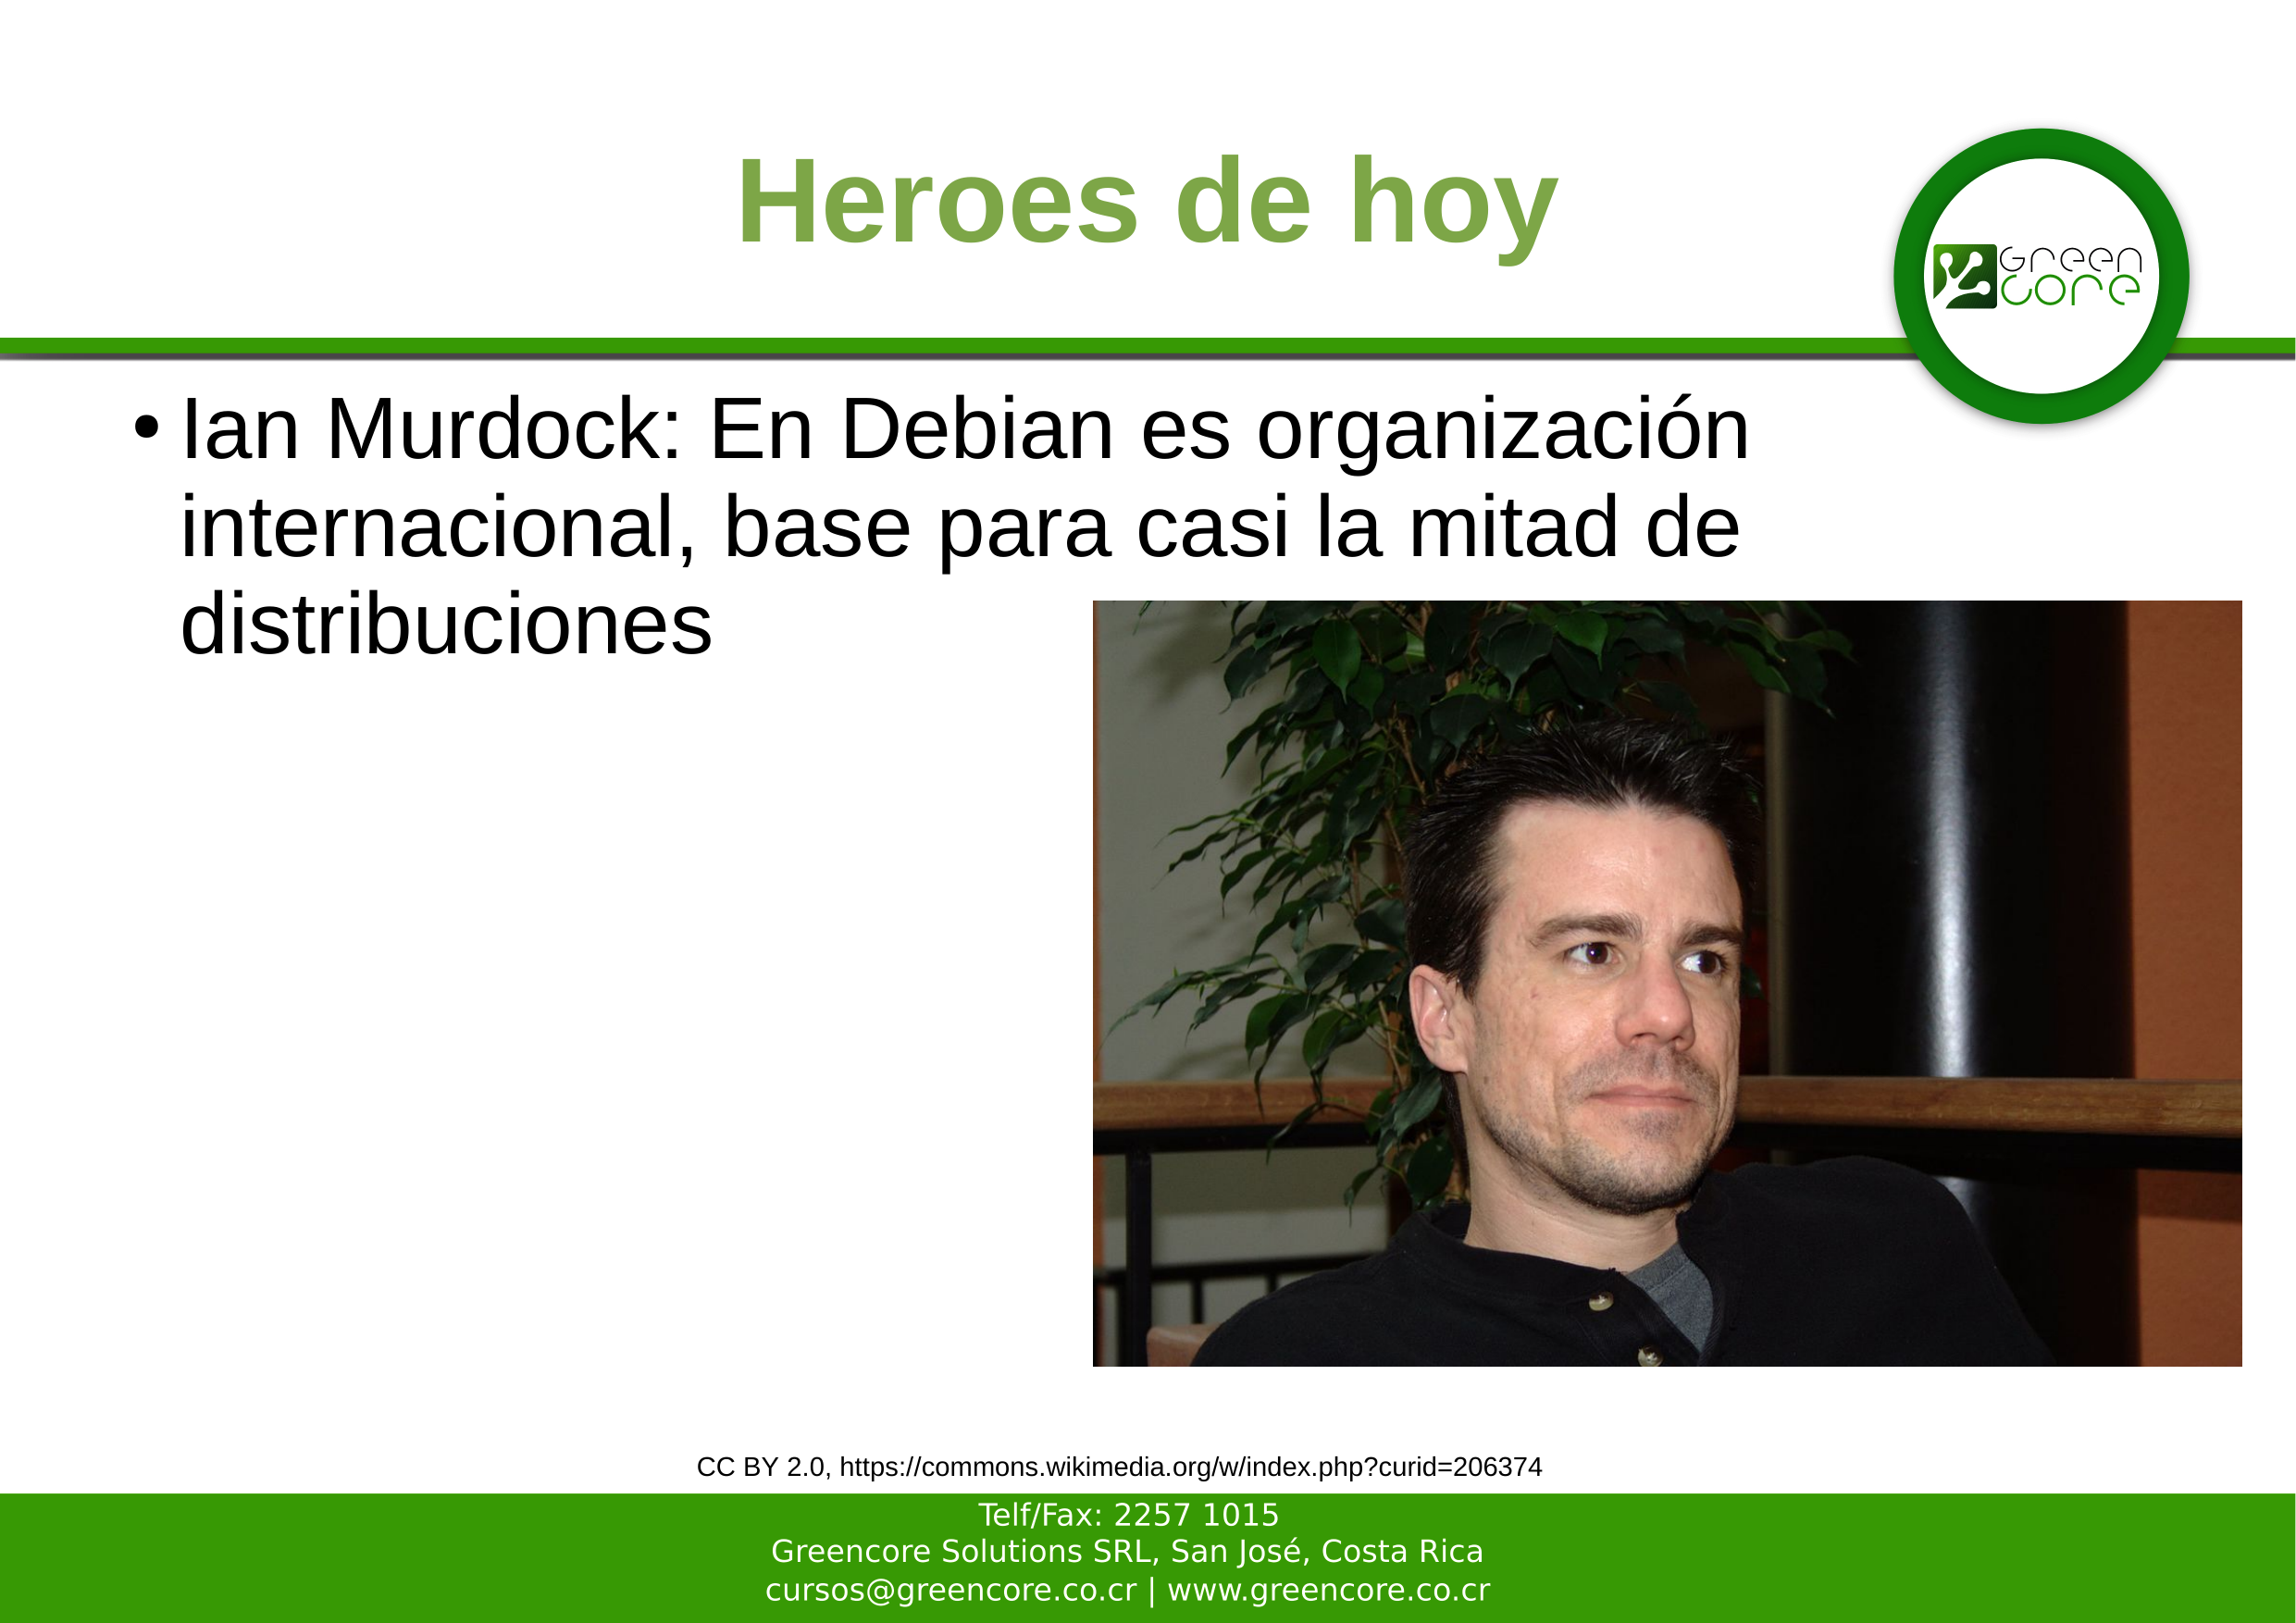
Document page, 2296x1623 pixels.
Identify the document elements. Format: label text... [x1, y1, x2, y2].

list Ian Murdock: En Debian es organización internacional, base para casi la mitad de distribuciones [115, 379, 2181, 1489]
picture [0, 0, 2296, 1623]
title Heroes de hoy [115, 64, 2181, 336]
text_box CC BY 2.0, https://commons.wikimedia.org/w/index.php?curid=206374 [683, 1444, 1793, 1498]
